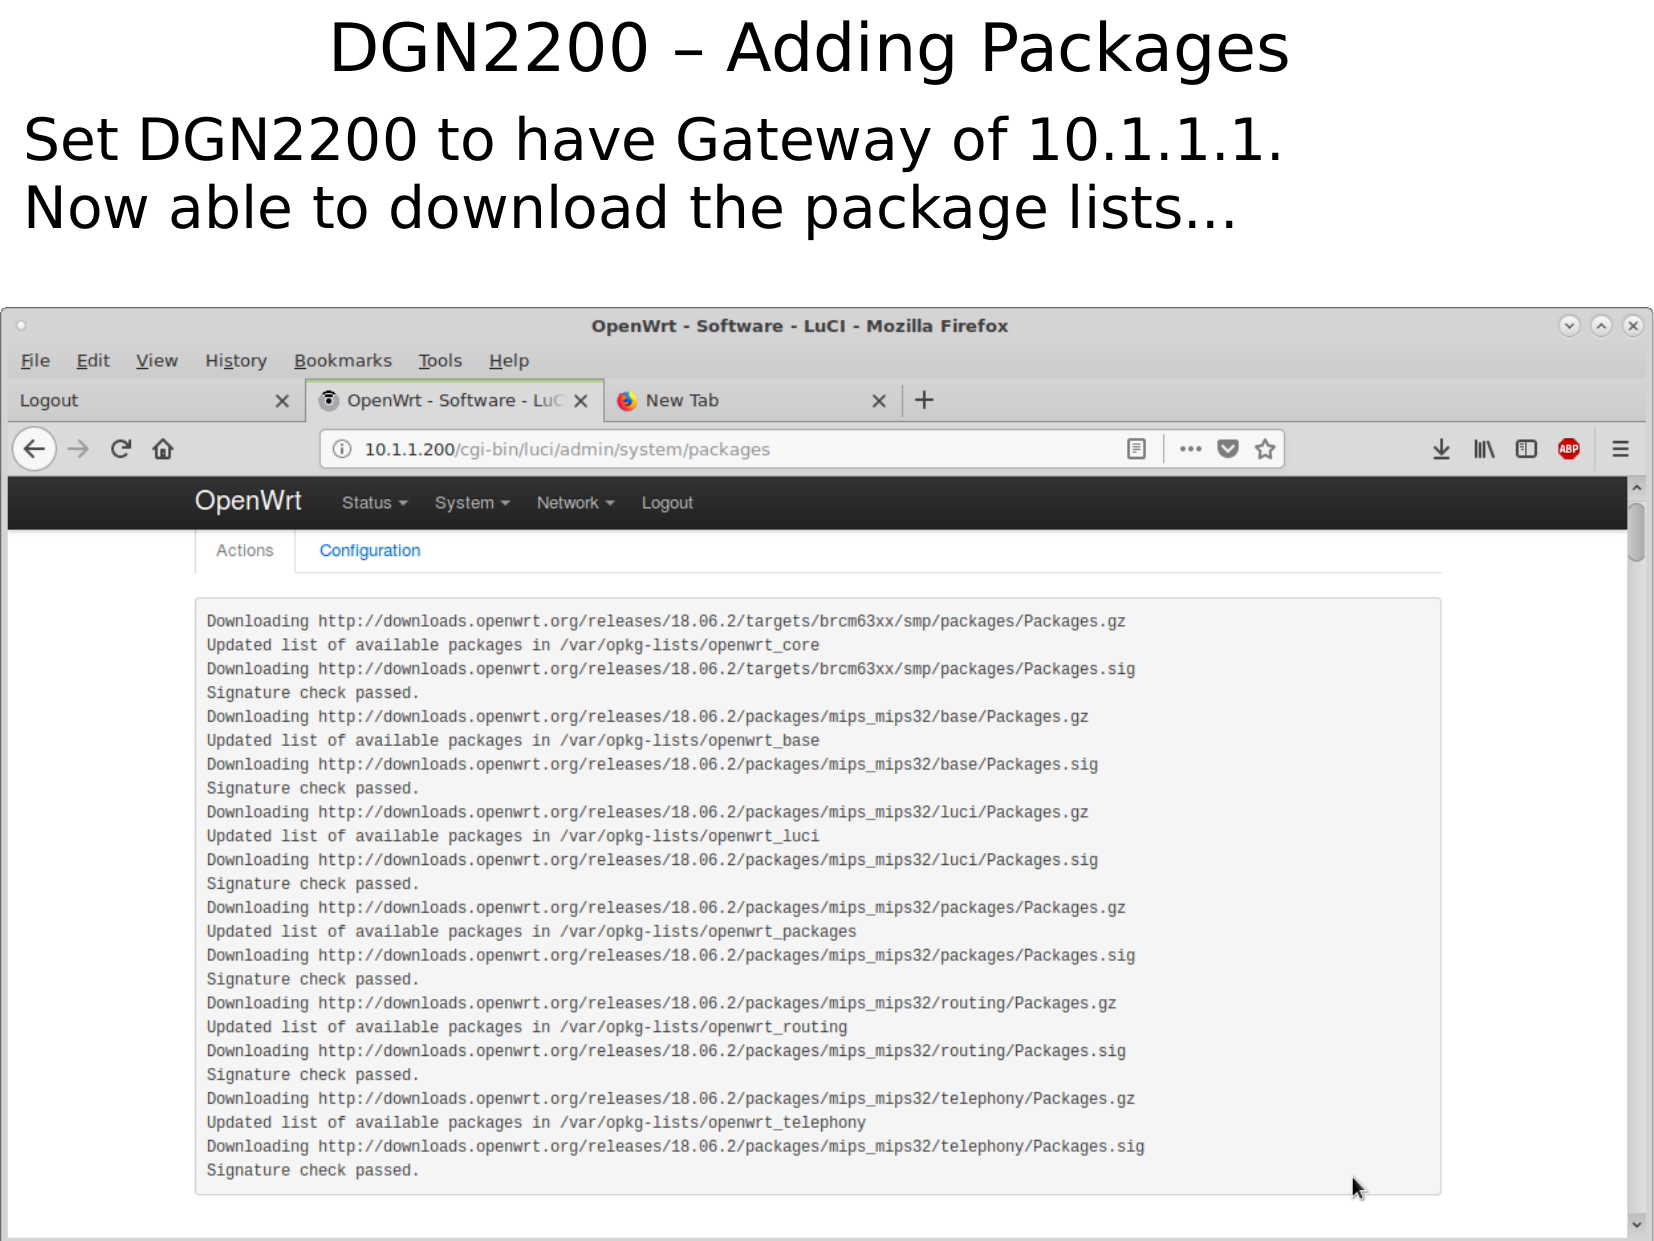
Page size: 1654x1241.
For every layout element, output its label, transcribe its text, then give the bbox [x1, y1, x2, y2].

title DGN2200 – Adding Packages [0, 0, 1642, 98]
text_box Set DGN2200 to have Gateway of 10.1.1.1. Now able to download the package lists... [23, 106, 1630, 243]
picture [0, 307, 1654, 1241]
